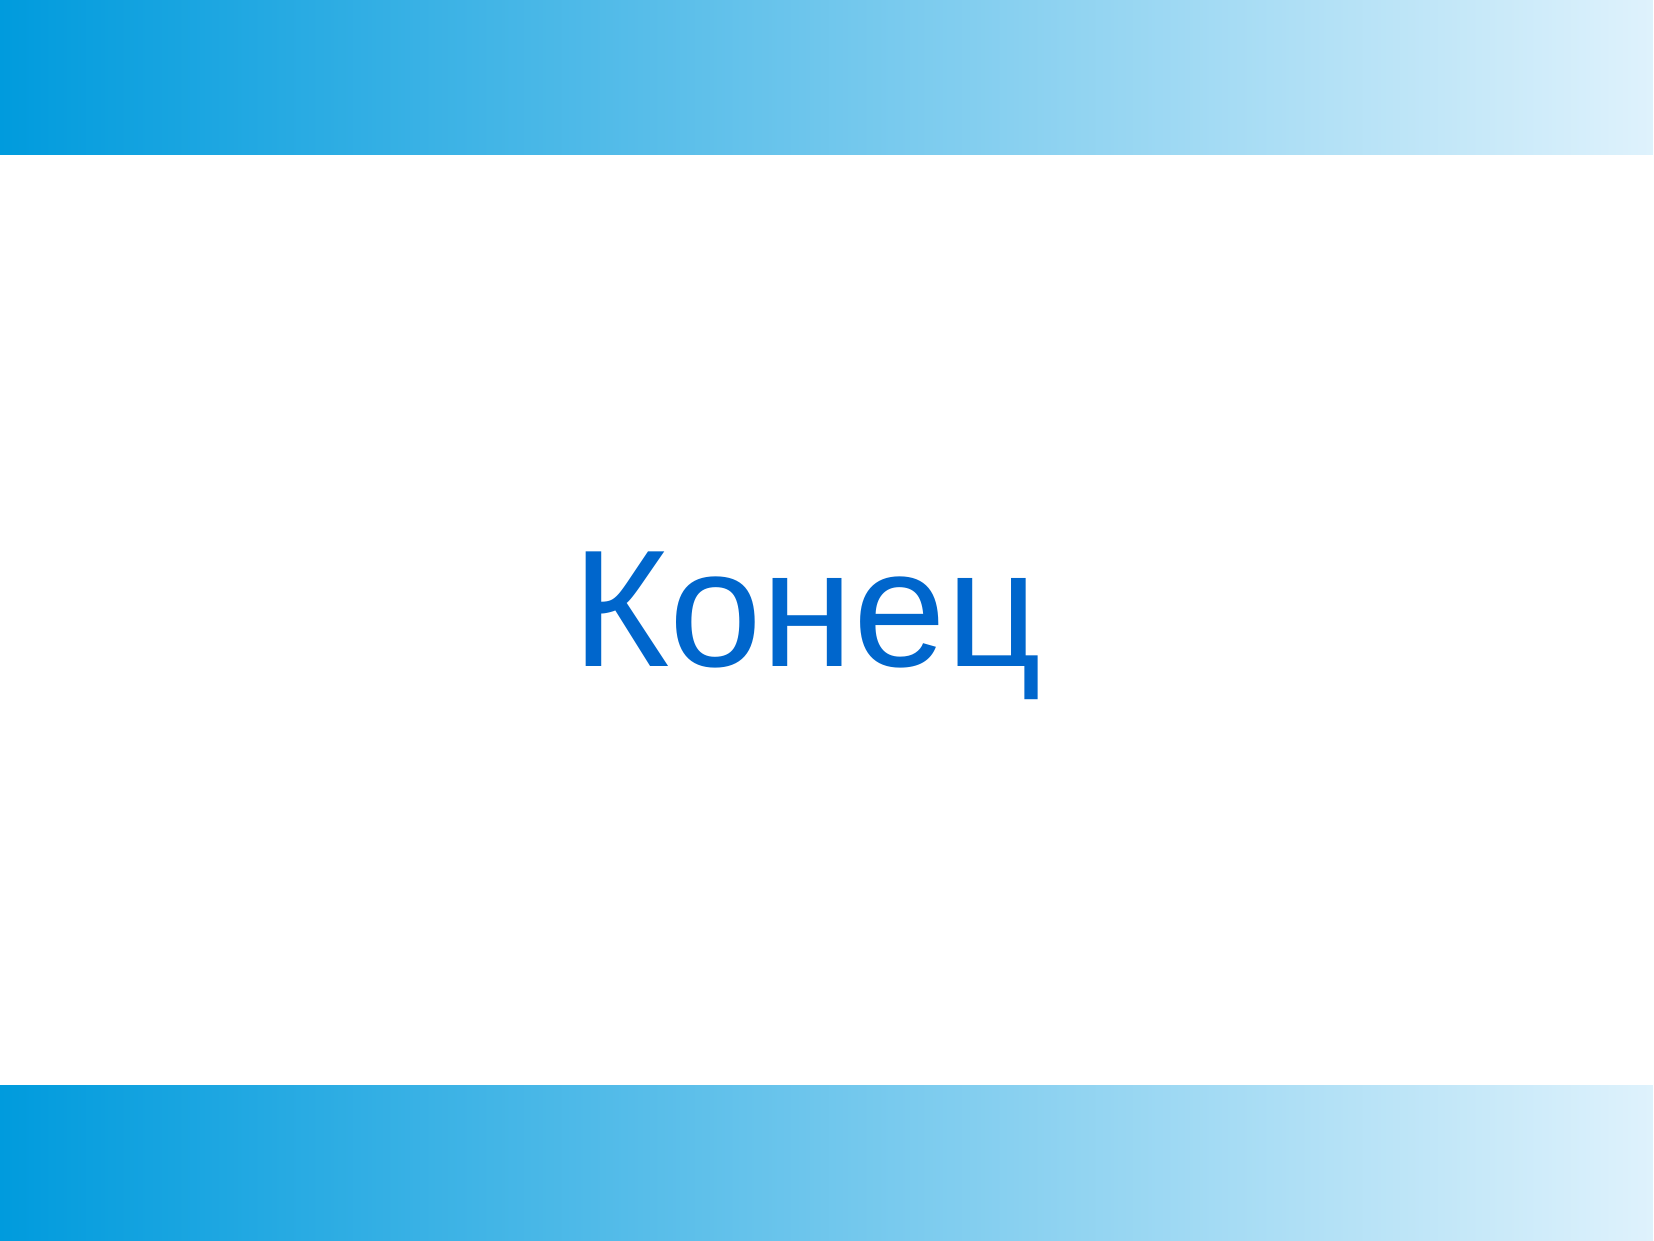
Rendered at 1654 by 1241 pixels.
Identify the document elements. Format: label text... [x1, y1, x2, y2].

list Конец [495, 515, 1103, 721]
